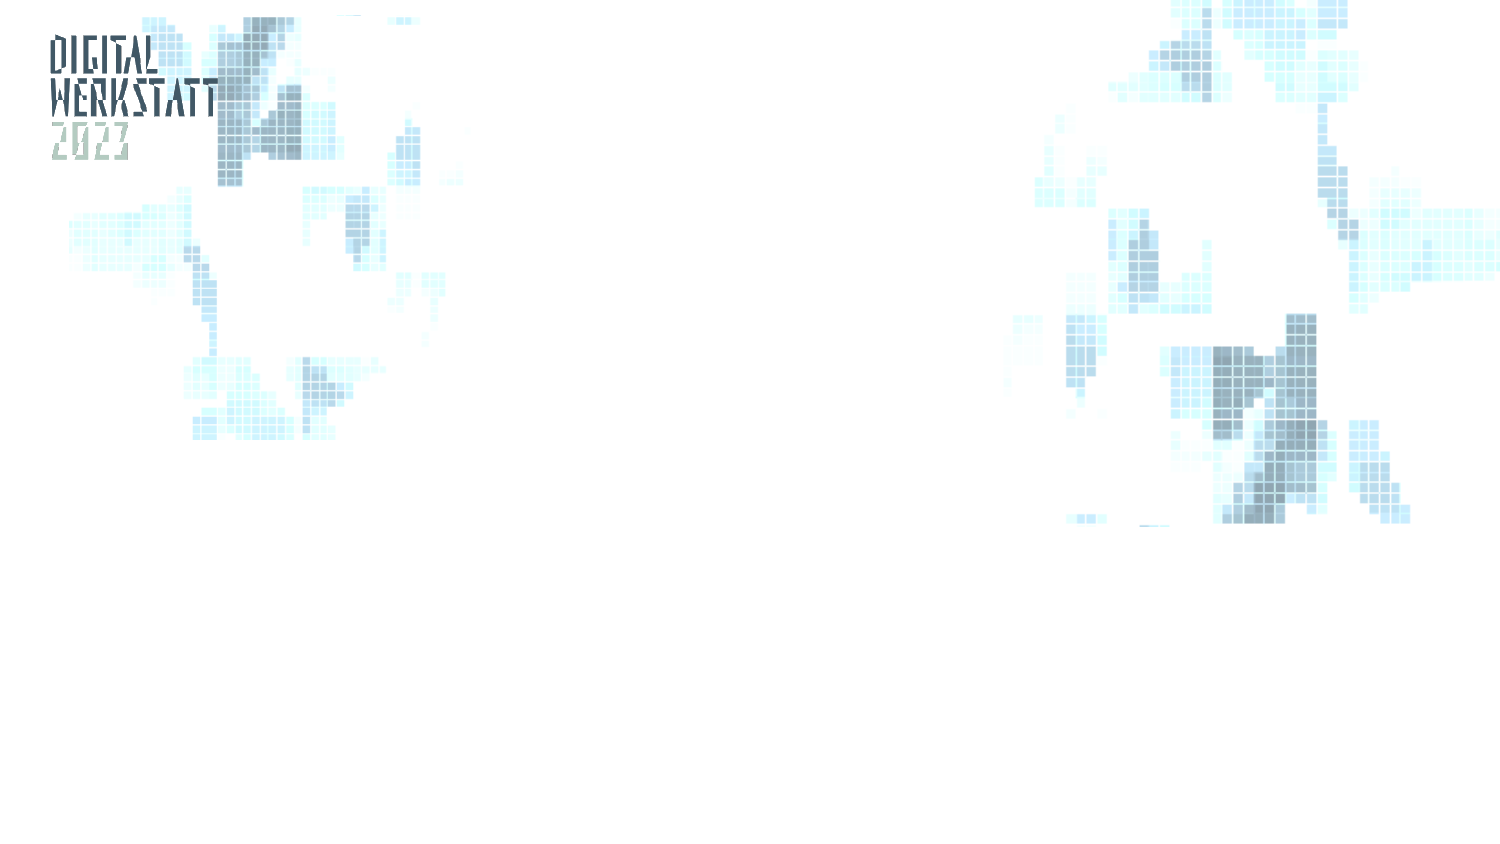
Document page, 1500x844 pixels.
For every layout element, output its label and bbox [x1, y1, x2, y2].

picture [21, 0, 1500, 527]
